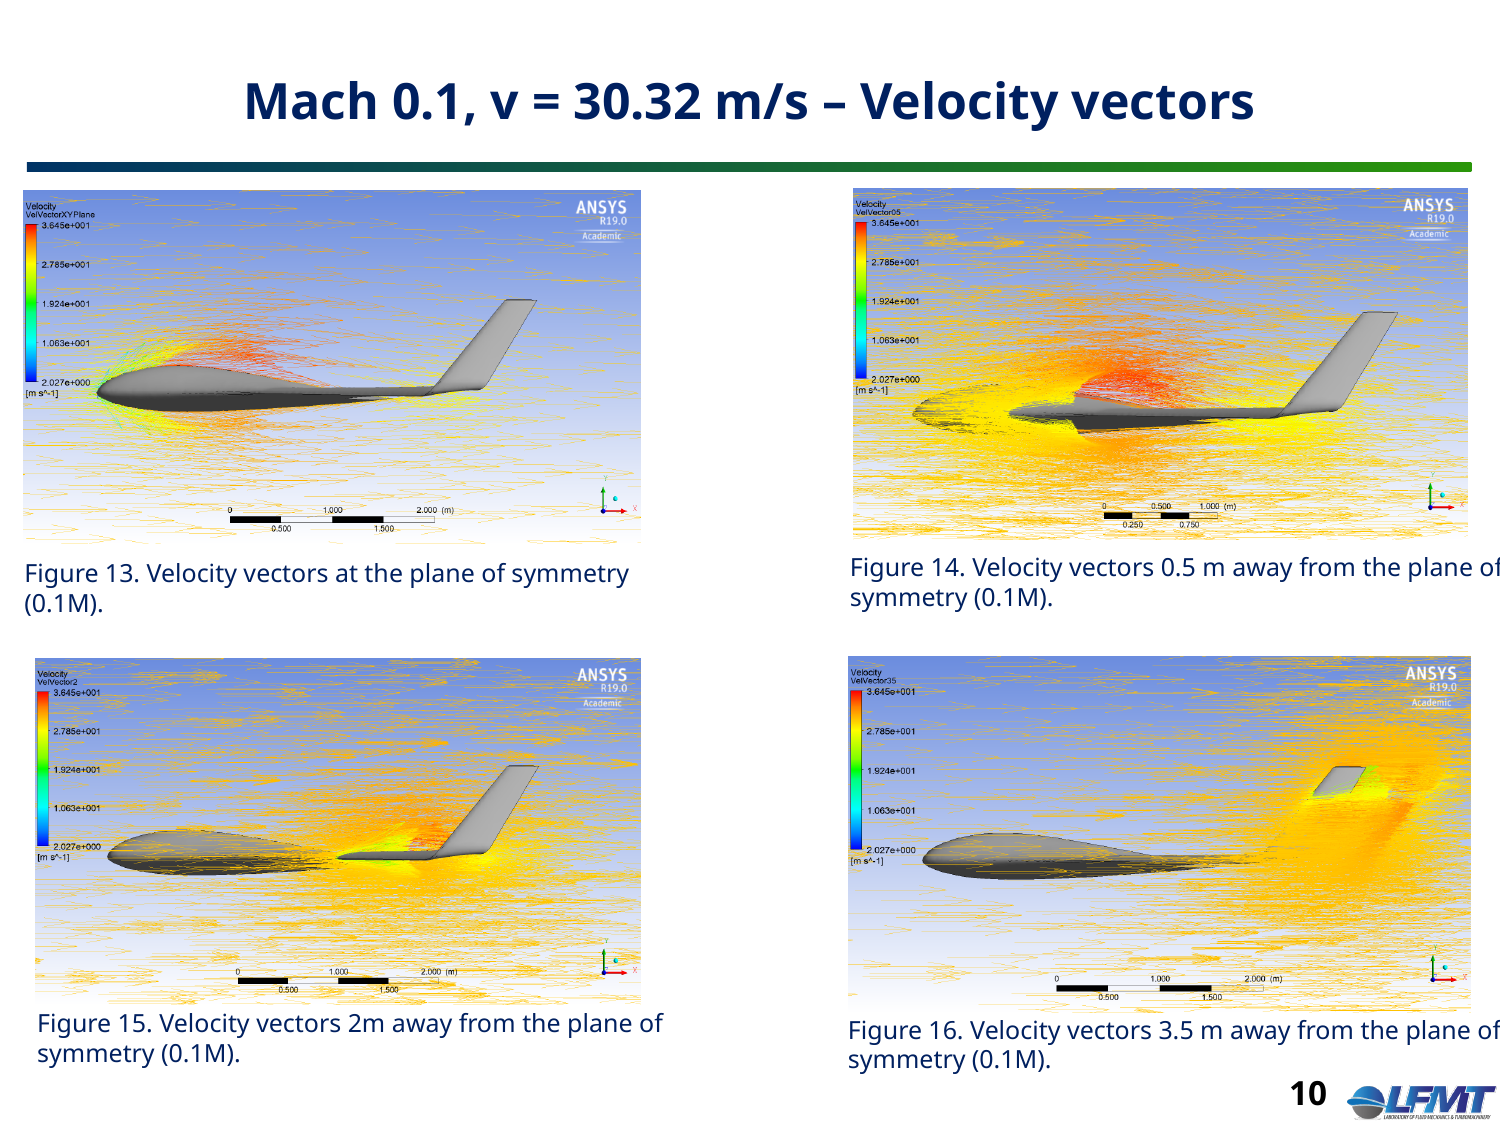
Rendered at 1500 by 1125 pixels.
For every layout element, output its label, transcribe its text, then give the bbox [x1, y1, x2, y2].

picture [853, 188, 1468, 540]
text_box Figure 16. Velocity vectors 3.5 m away from the plane of symmetry (0.1M). [797, 1006, 1500, 1125]
picture [23, 190, 641, 544]
title Mach 0.1, v = 30.32 m/s – Velocity vectors [26, 41, 1474, 157]
text_box Figure 14. Velocity vectors 0.5 m away from the plane of symmetry (0.1M). [799, 544, 1500, 665]
picture [848, 665, 1471, 1006]
picture [35, 671, 641, 1000]
text_box Figure 13. Velocity vectors at the plane of symmetry (0.1M). [0, 550, 719, 671]
text_box Figure 15. Velocity vectors 2m away from the plane of symmetry (0.1M). [0, 1000, 731, 1121]
